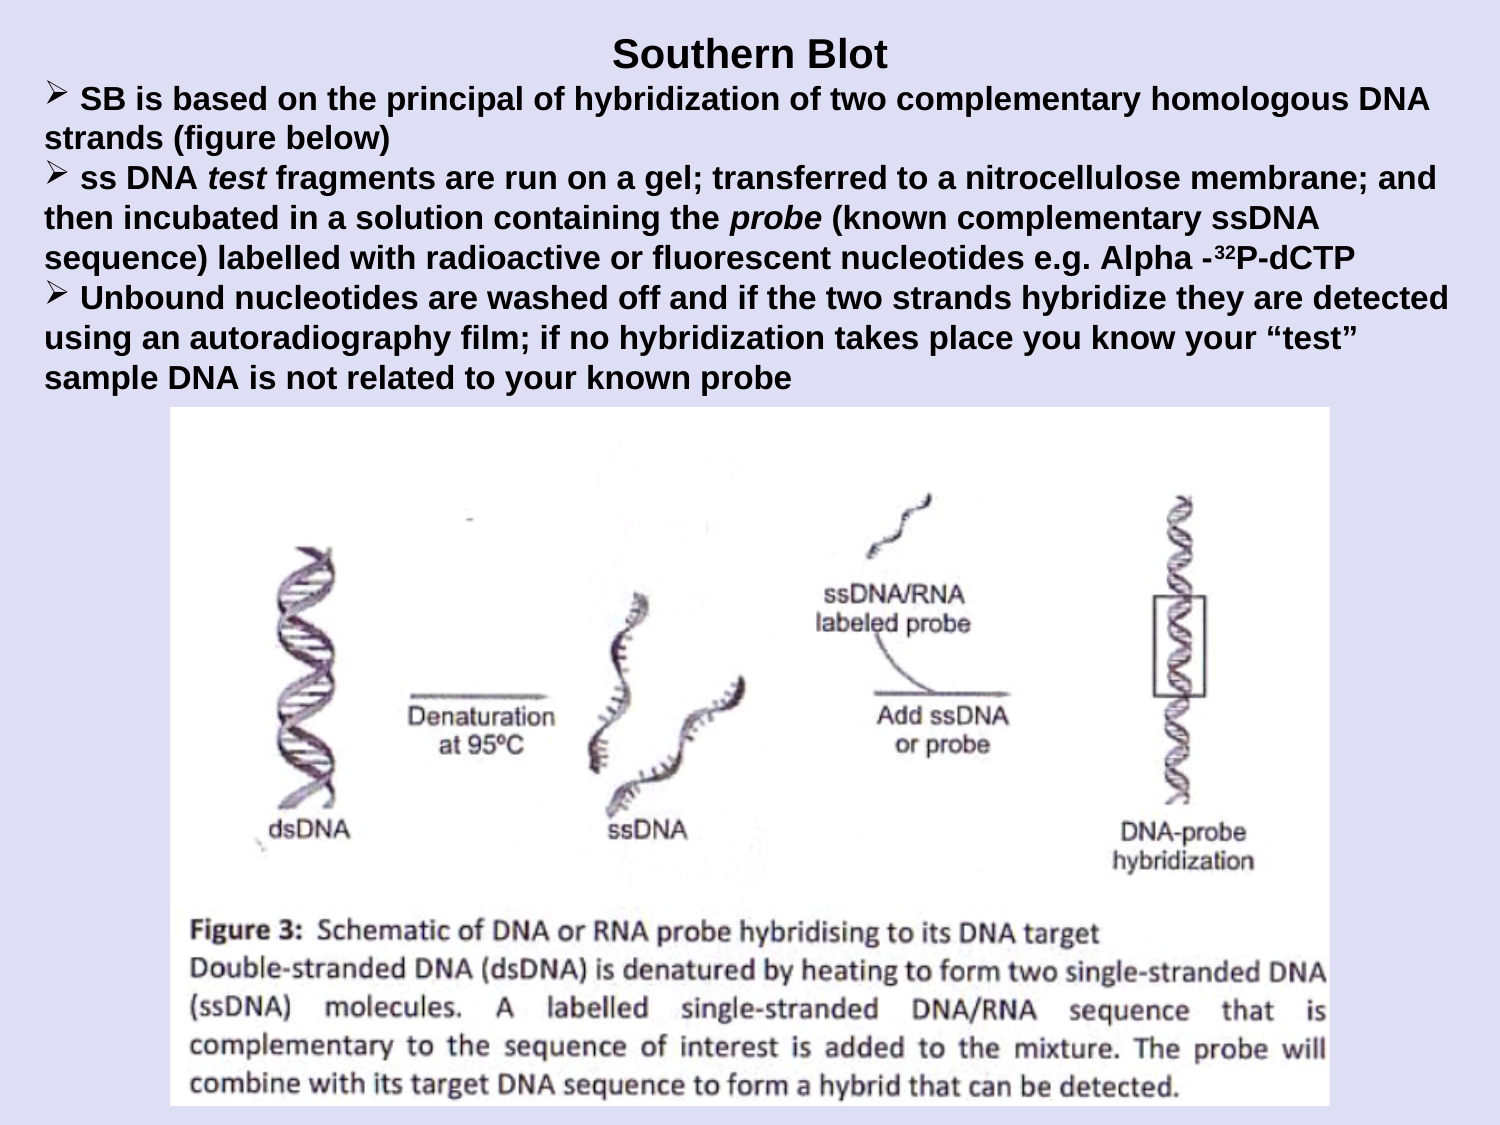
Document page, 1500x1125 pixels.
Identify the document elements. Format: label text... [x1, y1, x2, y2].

picture [170, 407, 1330, 1106]
text_box Southern Blot SB is based on the principal of hybridization of two complementary homologous DNA strands (figure below) ss DNA test fragments are run on a gel; transferred to a nitrocellulose membrane; and then incubated in a solution containing the probe (known complementary ssDNA sequence) labelled with radioactive or fluorescent nucleotides e.g. Alpha -32P-dCTP Unbound nucleotides are washed off and if the two strands hybridize they are detected using an autoradiography film; if no hybridization takes place you know your “test” sample DNA is not related to your known probe [29, 19, 1471, 404]
